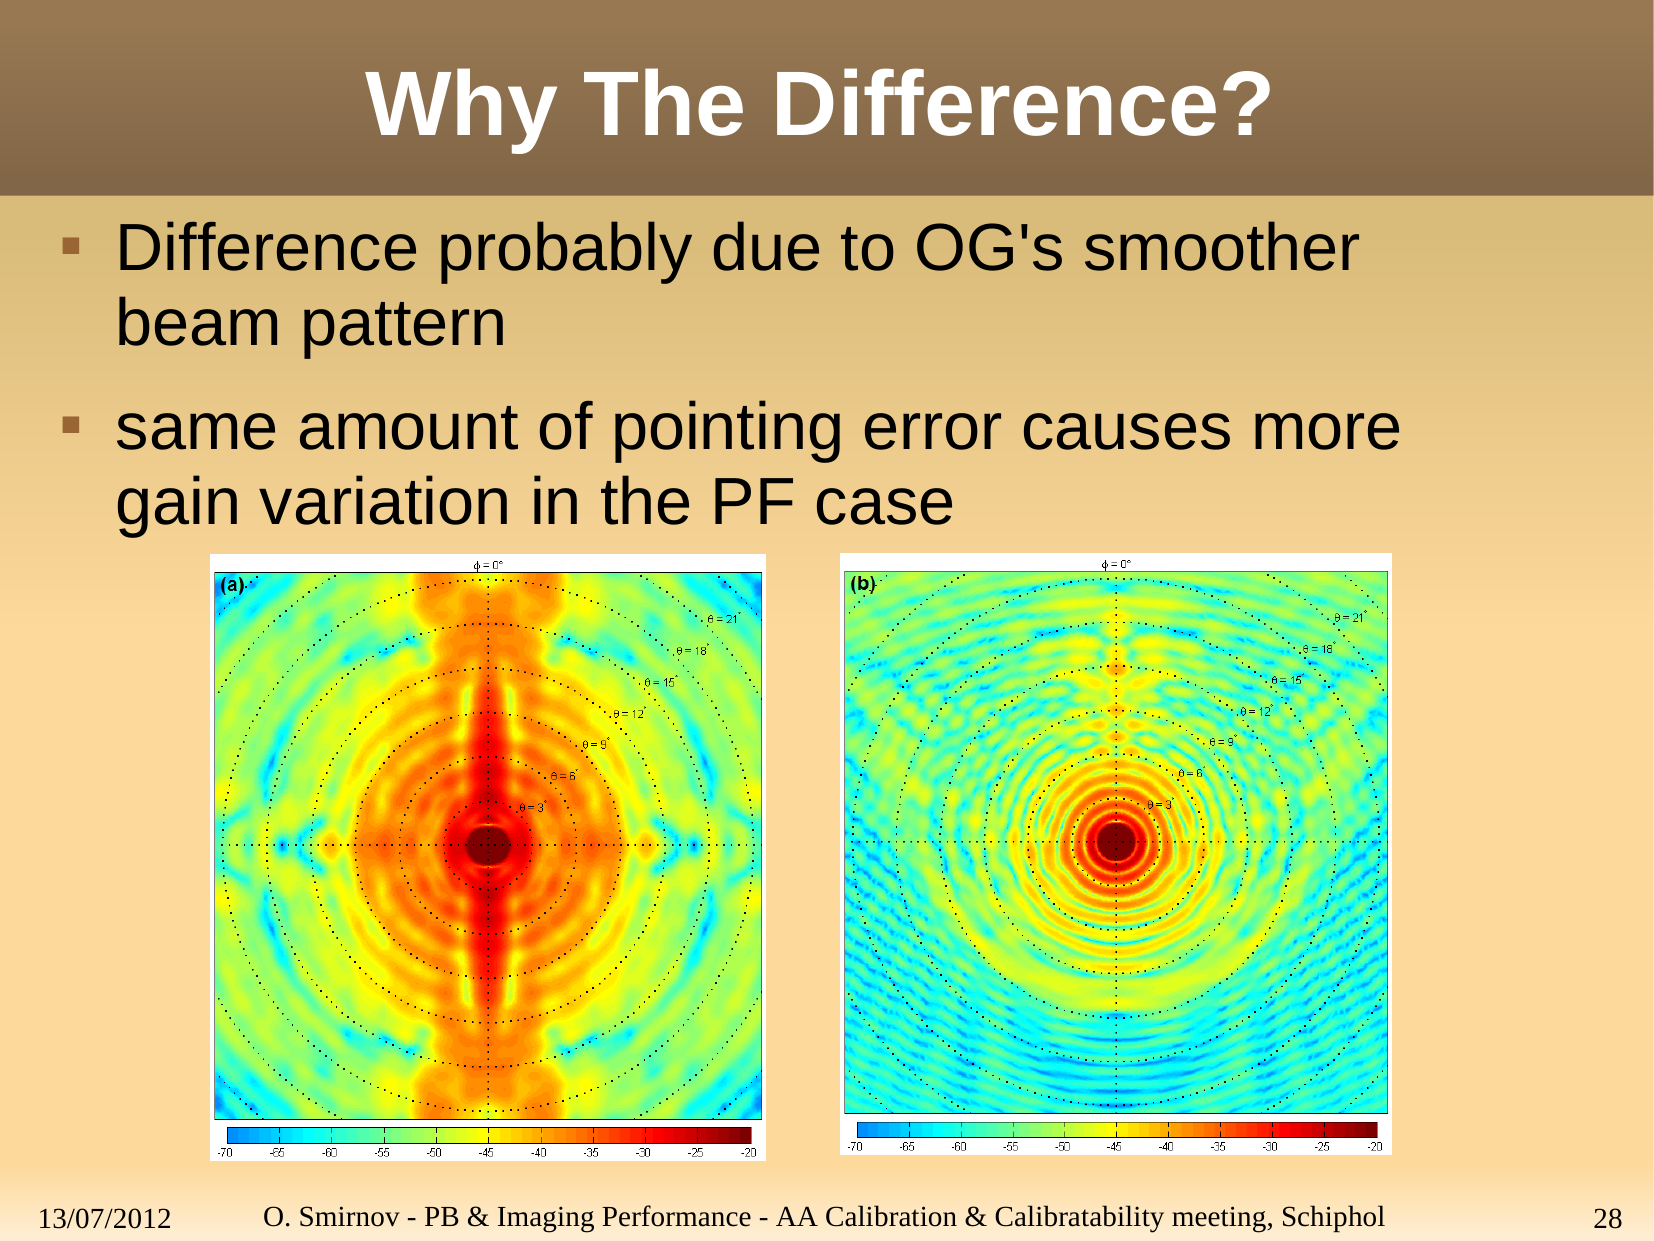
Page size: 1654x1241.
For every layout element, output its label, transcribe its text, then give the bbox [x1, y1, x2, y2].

title Why The Difference? [76, 0, 1565, 208]
list Difference probably due to OG's smoother beam pattern same amount of pointing error causes more gain variation in the PF case [45, 210, 1534, 1029]
picture [0, 0, 1654, 1241]
